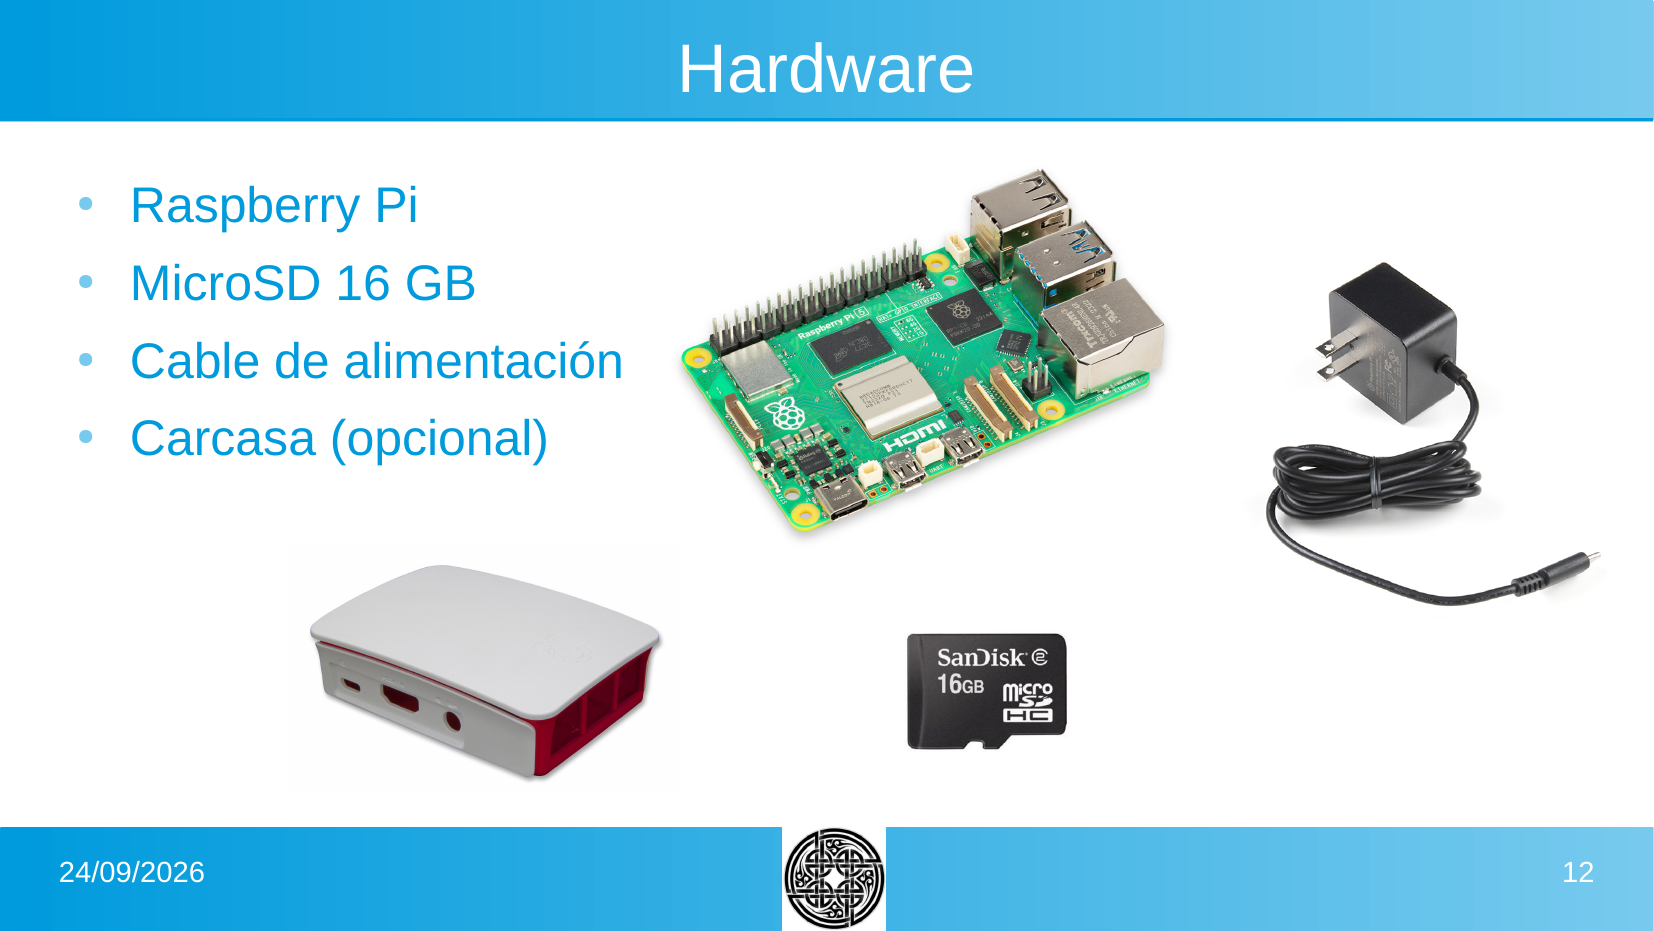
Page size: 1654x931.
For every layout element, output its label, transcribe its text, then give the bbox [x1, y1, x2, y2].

picture [289, 146, 1182, 798]
title Hardware [59, 29, 1595, 108]
picture [782, 826, 886, 931]
list Raspberry Pi MicroSD 16 GB Cable de alimentación Carcasa (opcional) [59, 177, 662, 768]
picture [1210, 236, 1625, 650]
list Raspberry Pi MicroSD 16 GB Cable de alimentación Carcasa (opcional) [680, 177, 1595, 768]
picture [885, 590, 1088, 792]
